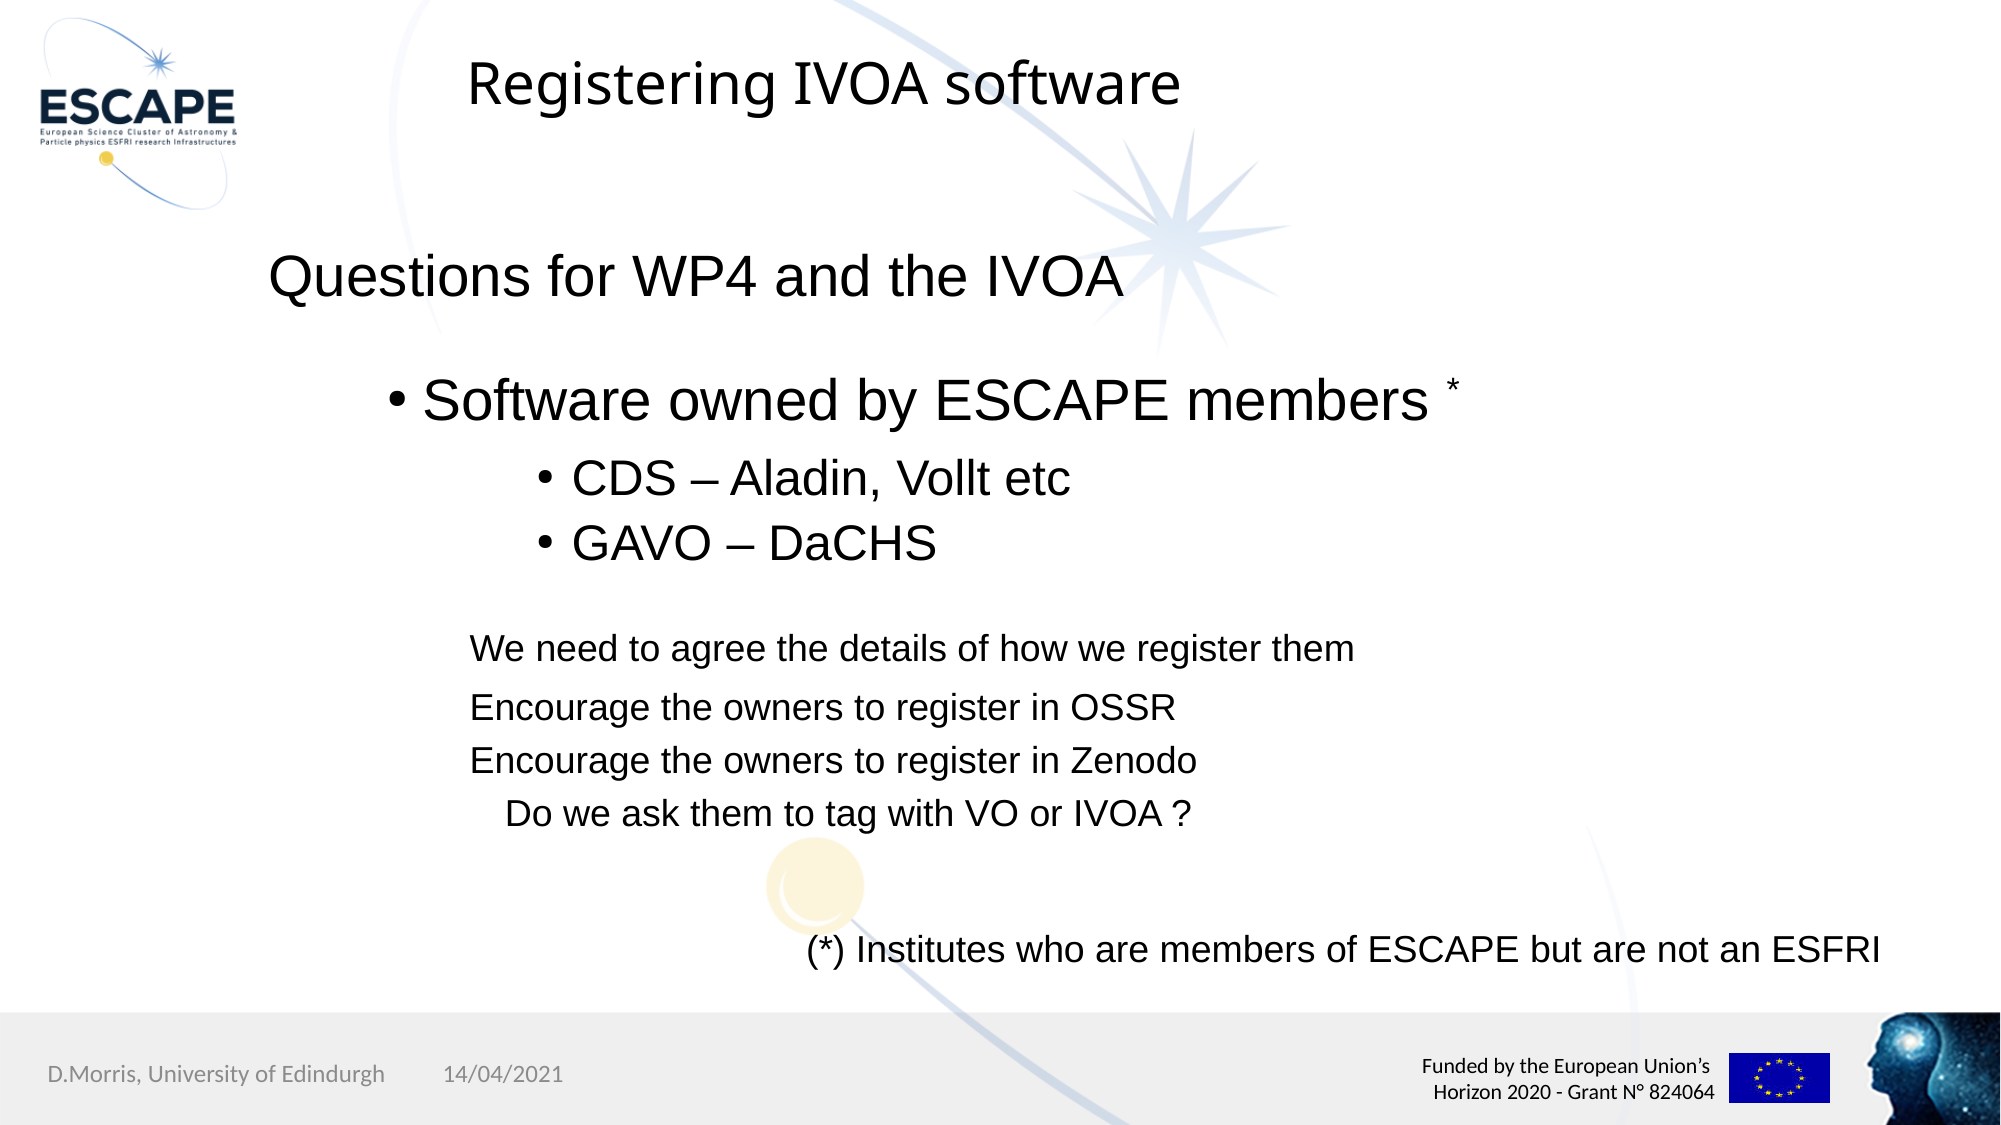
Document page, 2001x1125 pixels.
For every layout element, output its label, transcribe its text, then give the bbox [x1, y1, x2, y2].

slide_number 14/04/2021 [427, 1042, 684, 1103]
text_box Encourage the owners to register in OSSR [454, 679, 1193, 736]
text_box Questions for WP4 and the IVOA [253, 236, 1141, 317]
text_box CDS – Aladin, Vollt etc [521, 442, 1087, 514]
text_box Encourage the owners to register in Zenodo [454, 732, 1213, 790]
text_box We need to agree the details of how we register them [454, 620, 1371, 677]
text_box (*) Institutes who are members of ESCAPE but are not an ESFRI [791, 921, 1898, 979]
title Registering IVOA software [450, 11, 1647, 150]
picture [0, 0, 2001, 1125]
text_box Do we ask them to tag with VO or IVOA ? [490, 785, 1208, 843]
footer D.Morris, University of Edindurgh [32, 1042, 414, 1103]
text_box GAVO – DaCHS [521, 507, 953, 579]
text_box Software owned by ESCAPE members * [372, 360, 1475, 441]
